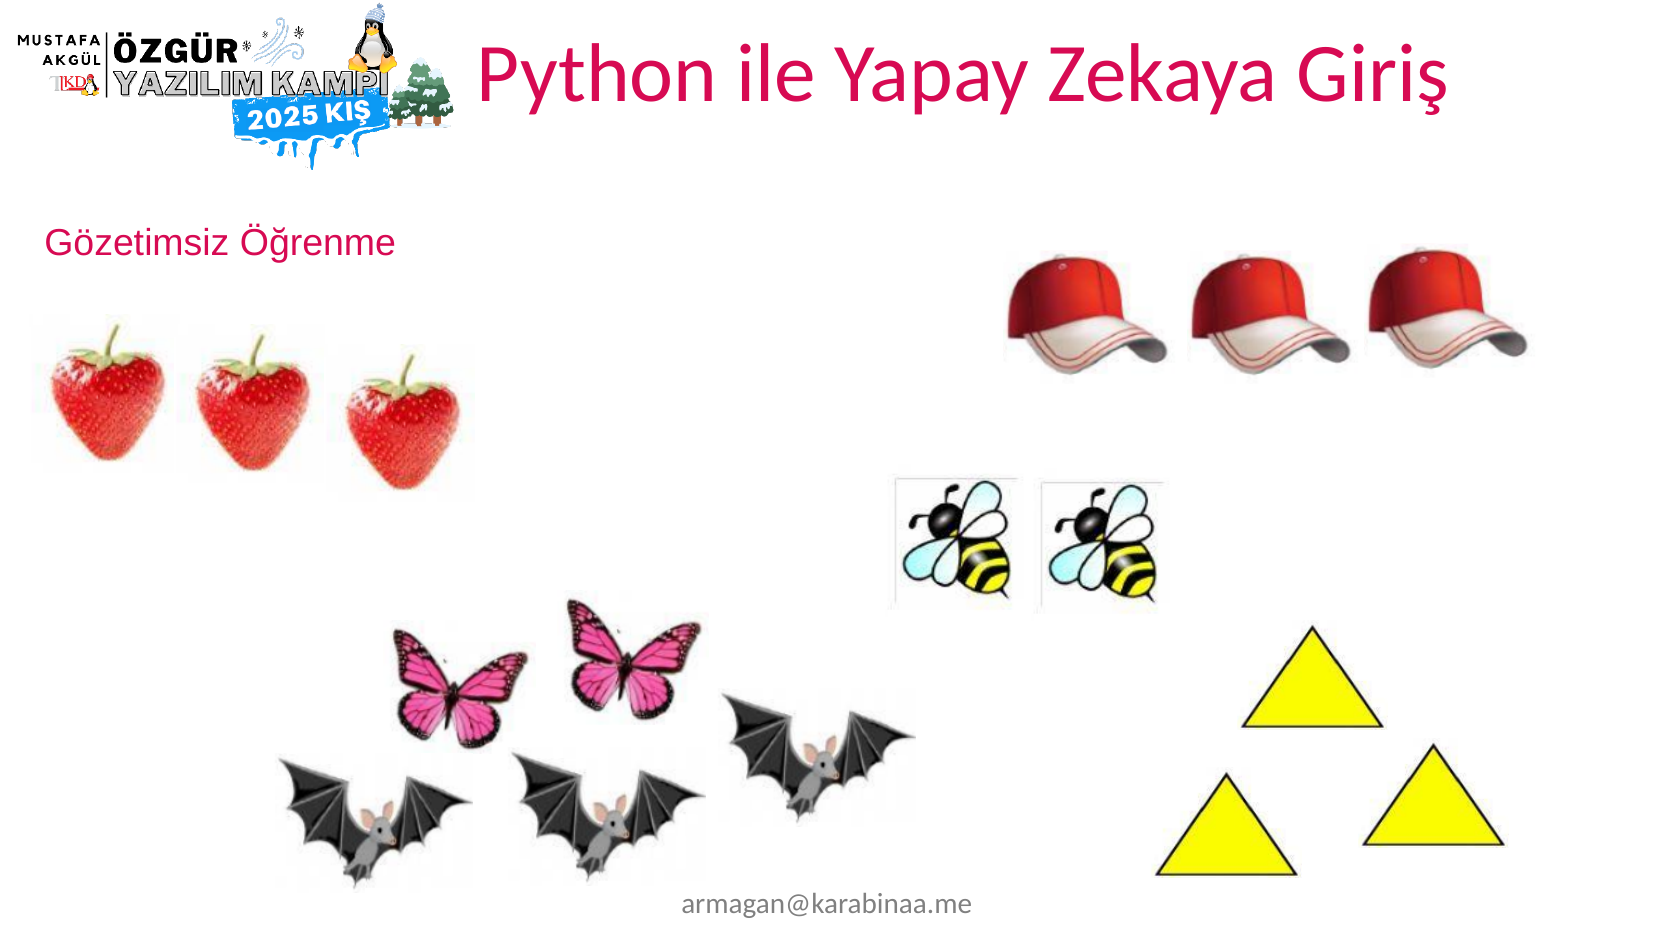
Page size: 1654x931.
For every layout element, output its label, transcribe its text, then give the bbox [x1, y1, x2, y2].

picture [268, 620, 706, 893]
picture [1151, 767, 1302, 878]
picture [1187, 250, 1359, 384]
text_box Gözetimsiz Öğrenme [29, 213, 854, 271]
picture [557, 590, 709, 725]
picture [0, 0, 463, 177]
text_box armagan@karabinaa.me [0, 877, 1654, 928]
picture [1358, 738, 1509, 848]
picture [885, 464, 1182, 621]
picture [711, 688, 916, 827]
picture [1364, 243, 1536, 378]
picture [1003, 250, 1176, 384]
picture [29, 314, 475, 502]
text_box Python ile Yapay Zekaya Giriş [462, 10, 1654, 126]
picture [1237, 620, 1388, 730]
